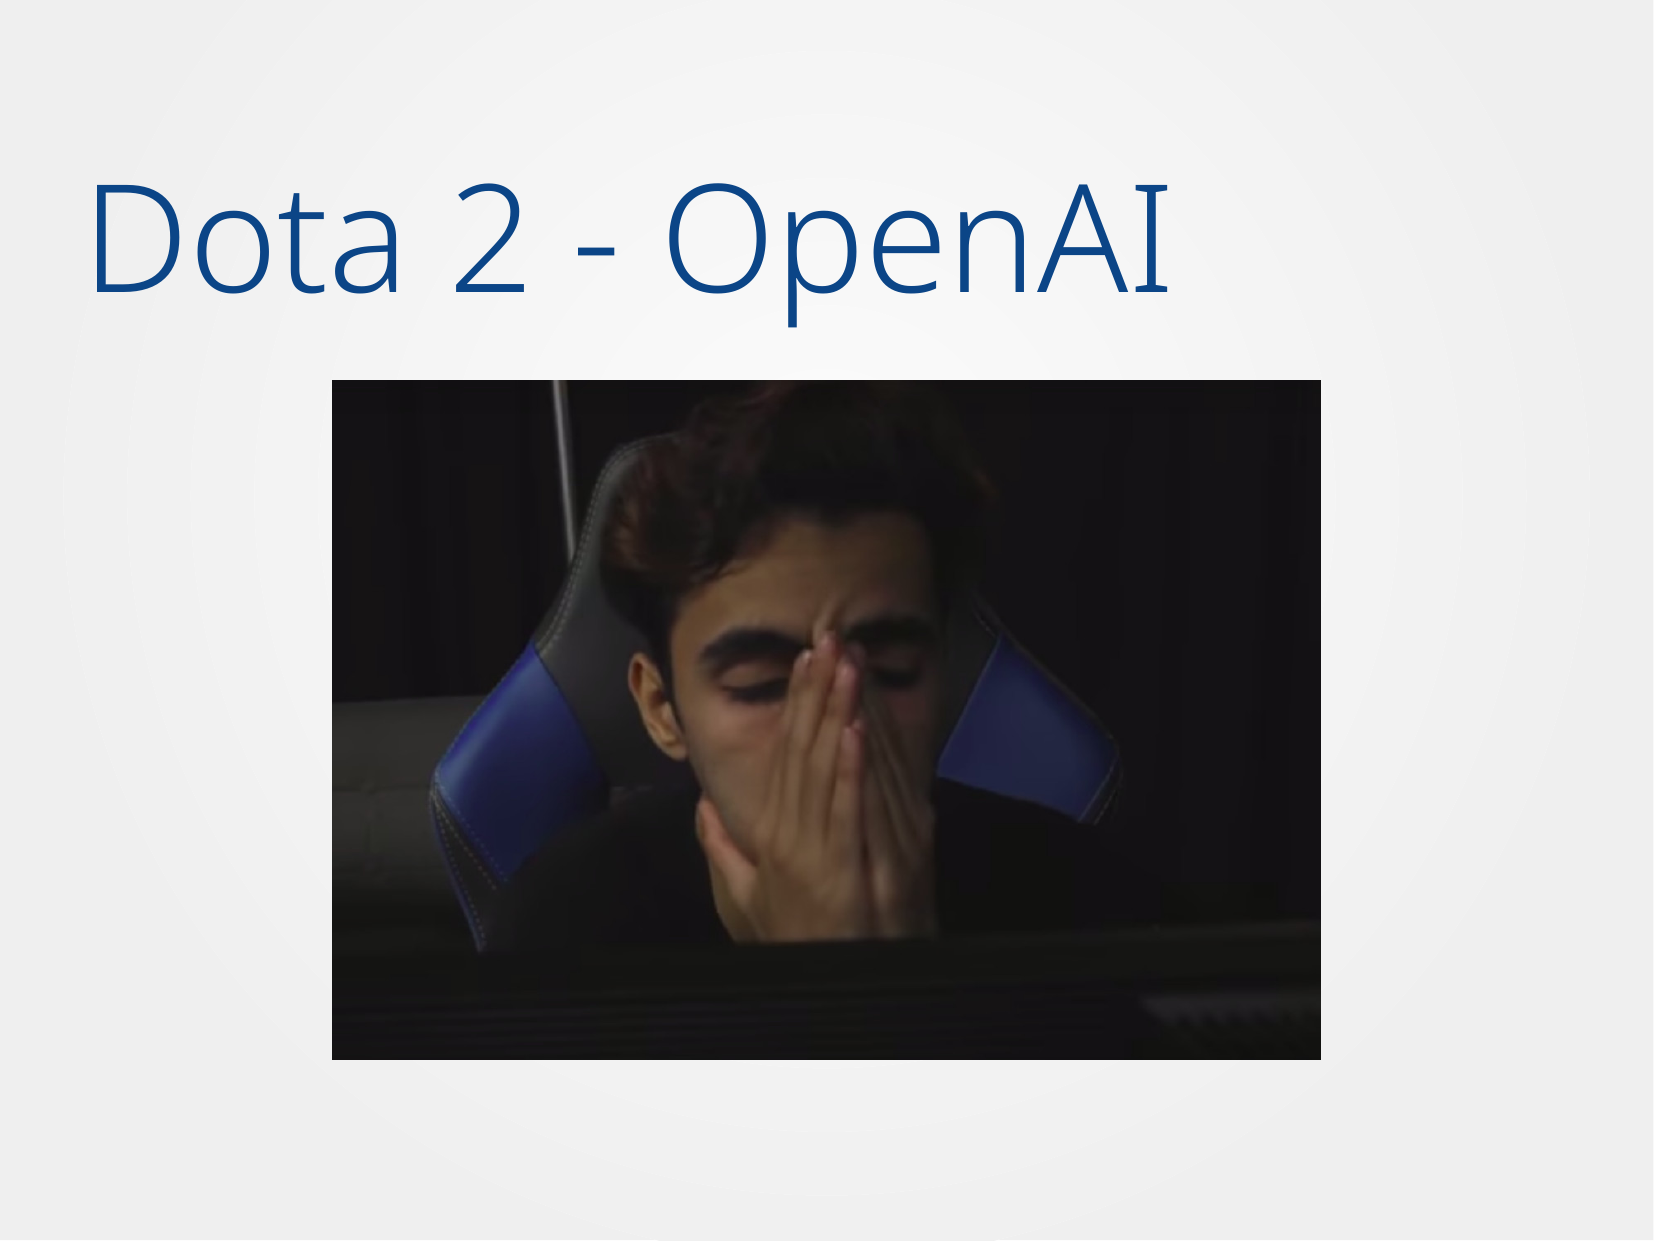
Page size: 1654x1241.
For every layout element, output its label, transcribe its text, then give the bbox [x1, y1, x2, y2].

picture [332, 380, 1321, 1060]
title Dota 2 - OpenAI [82, 80, 1654, 337]
